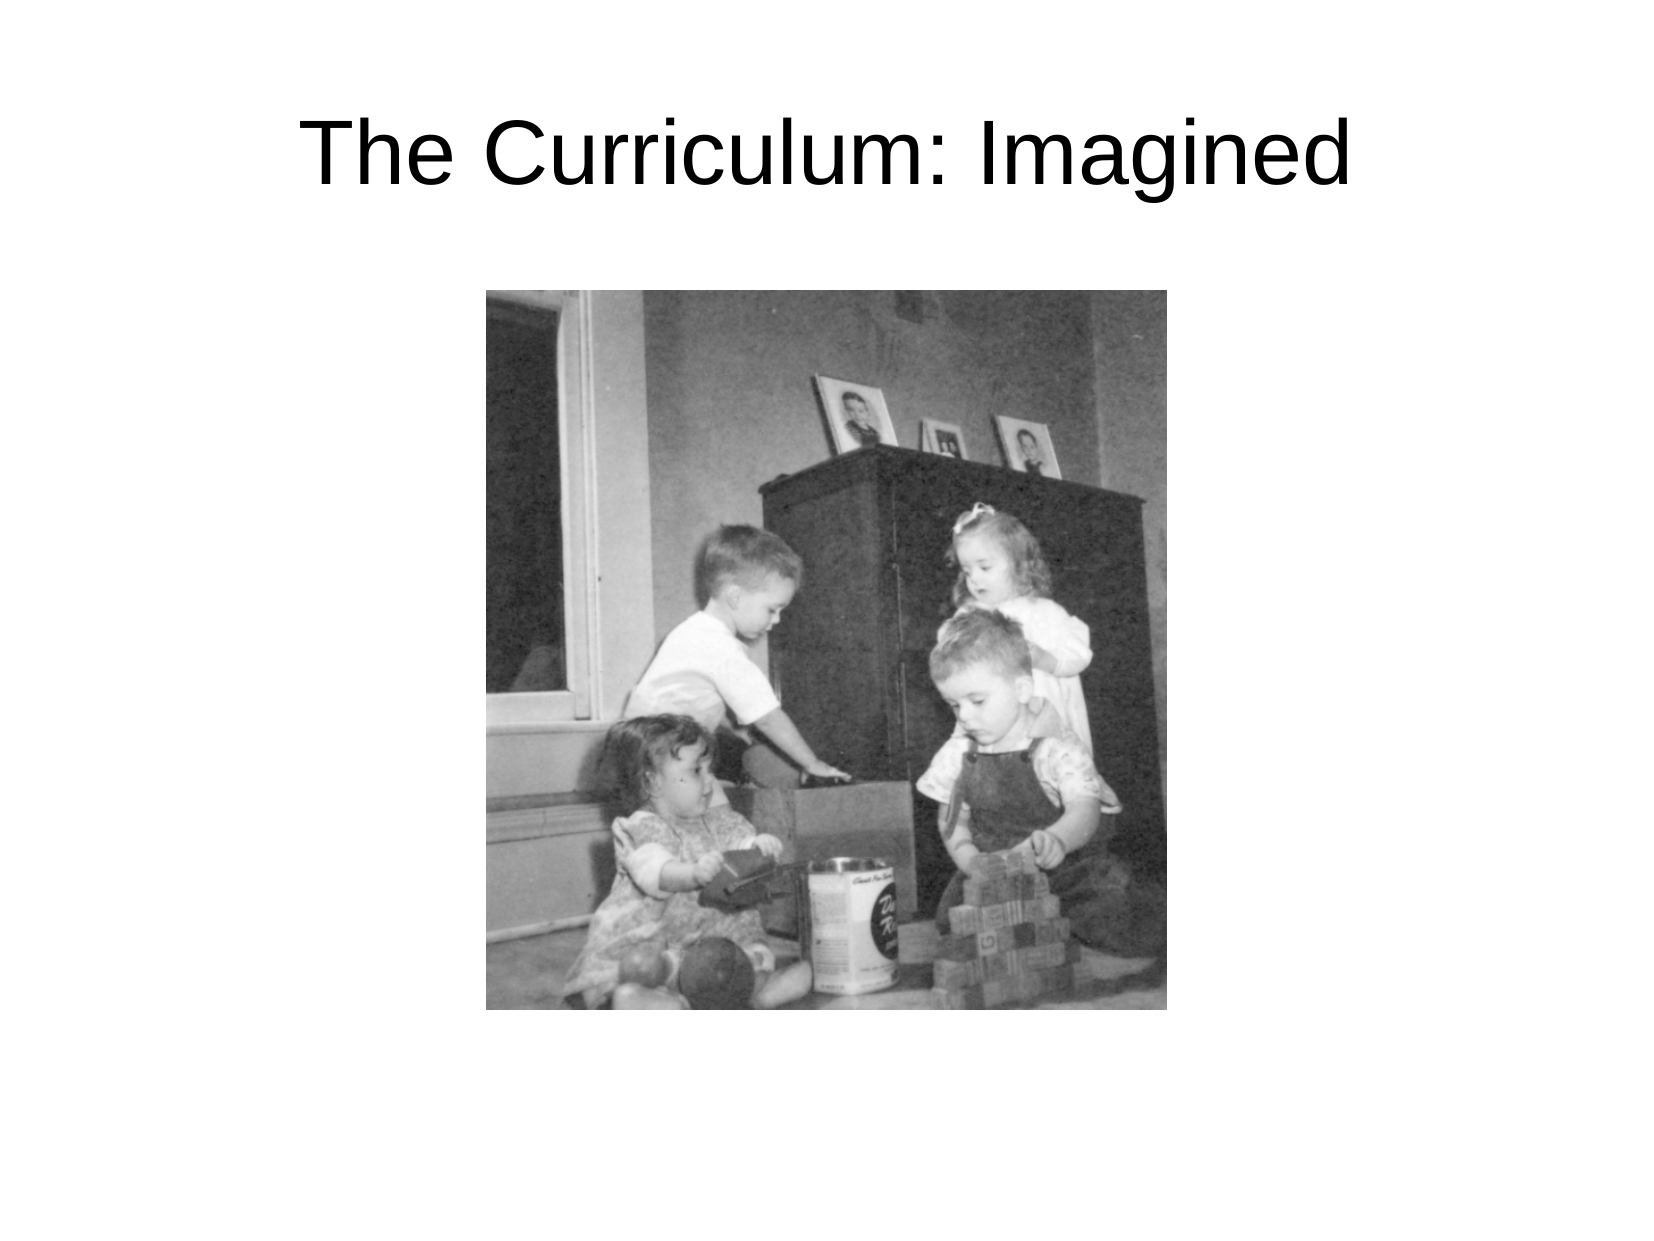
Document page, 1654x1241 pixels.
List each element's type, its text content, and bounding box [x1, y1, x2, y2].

picture [486, 290, 1167, 1010]
title The Curriculum: Imagined [82, 49, 1571, 257]
